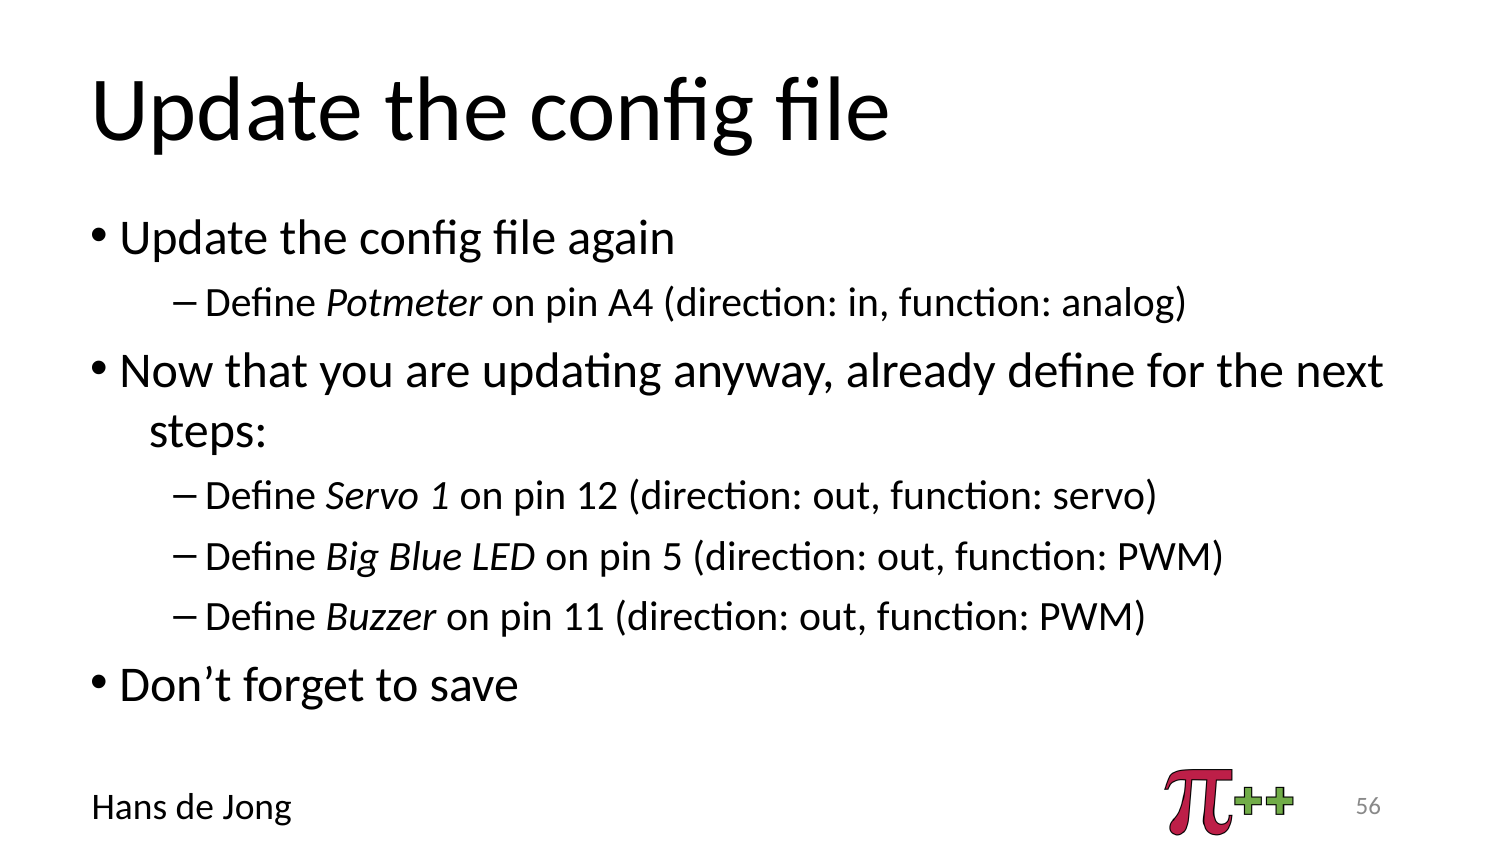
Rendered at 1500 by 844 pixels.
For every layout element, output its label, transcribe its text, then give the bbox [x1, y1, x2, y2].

list Update the config file again Define Potmeter on pin A4 (direction: in, function: analog) Now that you are updating anyway, already define for the next steps: Define Servo 1 on pin 12 (direction: out, function: servo) Define Big Blue LED on pin 5 (direction: out, function: PWM) Define Buzzer on pin 11 (direction: out, function: PWM) Don’t forget to save [75, 196, 1426, 754]
text_box 56 [1340, 782, 1426, 827]
title Update the config file [75, 33, 1426, 175]
